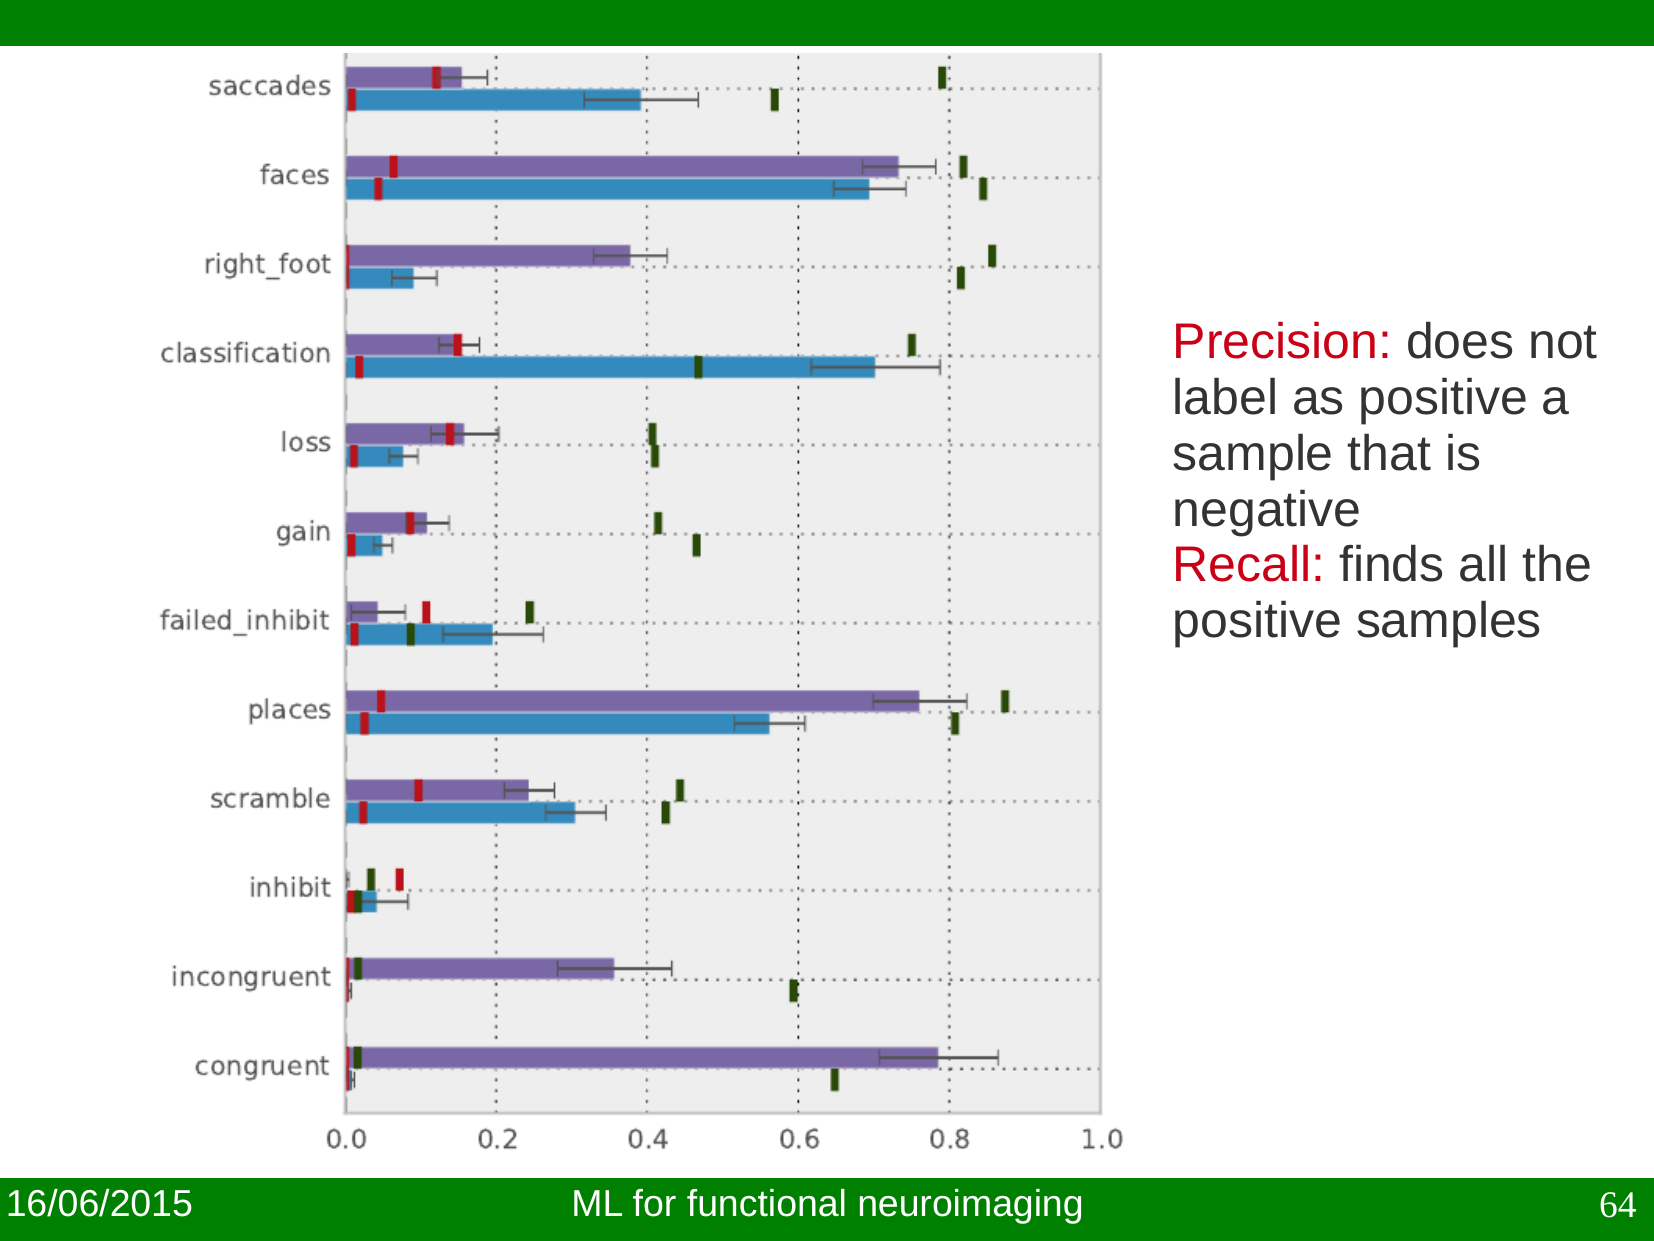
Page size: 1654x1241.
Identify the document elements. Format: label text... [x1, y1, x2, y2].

picture [7, 53, 1126, 1158]
text_box Precision: does not label as positive a sample that is negative Recall: finds all the positive samples [1158, 306, 1621, 659]
